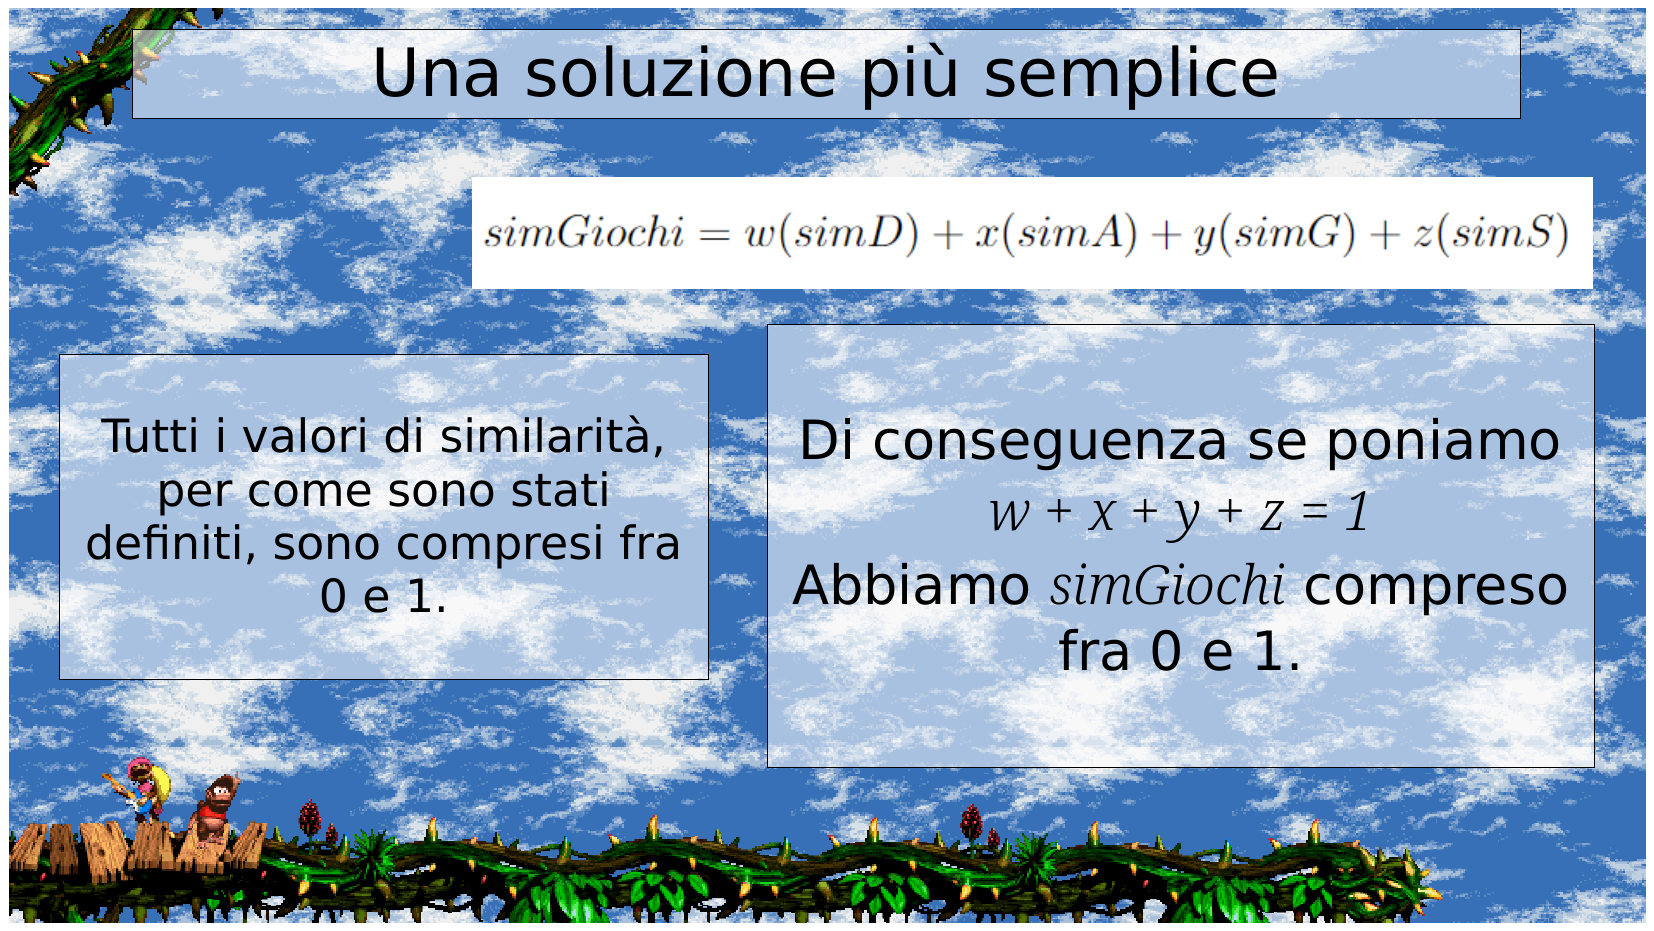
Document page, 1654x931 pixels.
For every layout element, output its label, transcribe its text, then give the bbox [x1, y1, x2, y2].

picture [0, 0, 1654, 931]
text_box Tutti i valori di similarità, per come sono stati definiti, sono compresi fra 0 e 1. [59, 354, 709, 680]
subtitle Una soluzione più semplice [132, 29, 1521, 119]
text_box Di conseguenza se poniamo w + x + y + z = 1 Abbiamo simGiochi compreso fra 0 e 1. [767, 324, 1595, 768]
